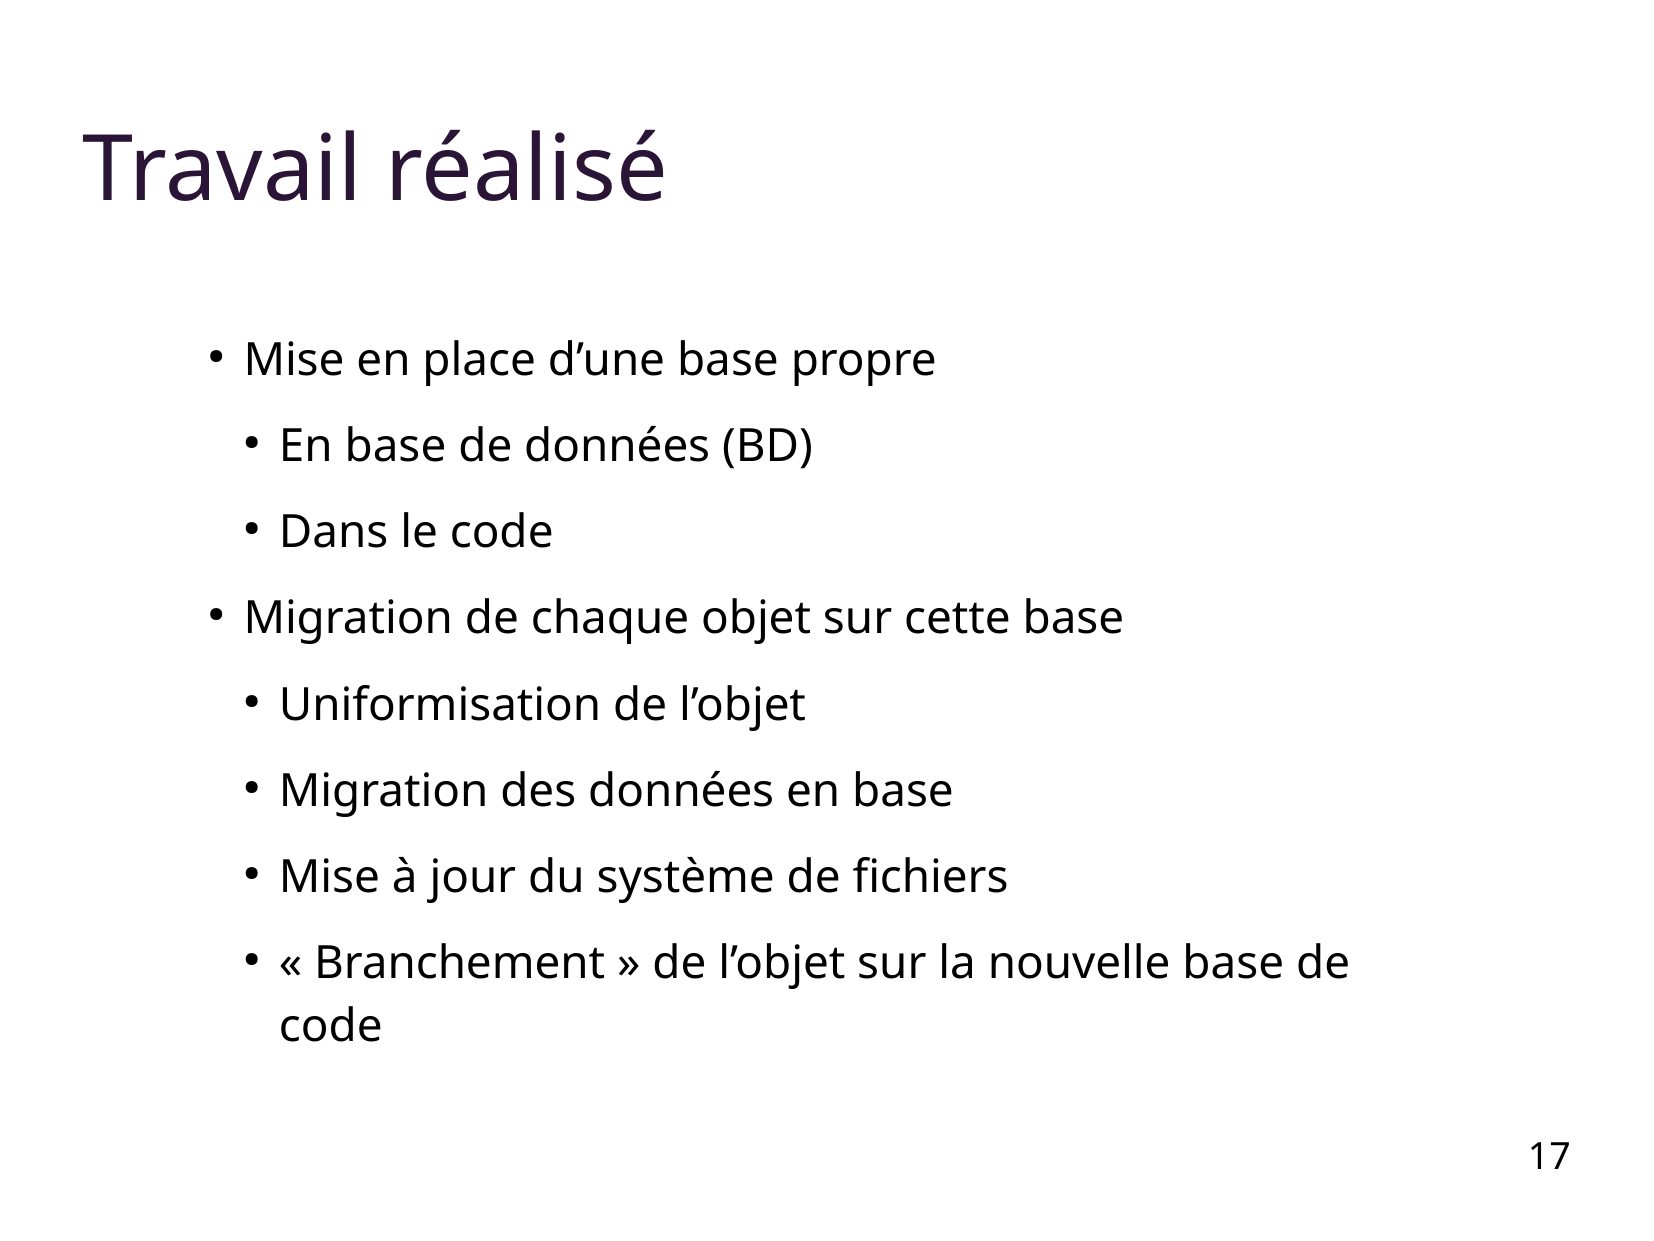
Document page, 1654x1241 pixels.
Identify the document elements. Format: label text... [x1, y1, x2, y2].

text_box Mise en place d’une base propre En base de données (BD) Dans le code Migration de chaque objet sur cette base Uniformisation de l’objet Migration des données en base Mise à jour du système de fichiers « Branchement » de l’objet sur la nouvelle base de code [193, 318, 1461, 1019]
title Travail réalisé [82, 102, 1571, 310]
